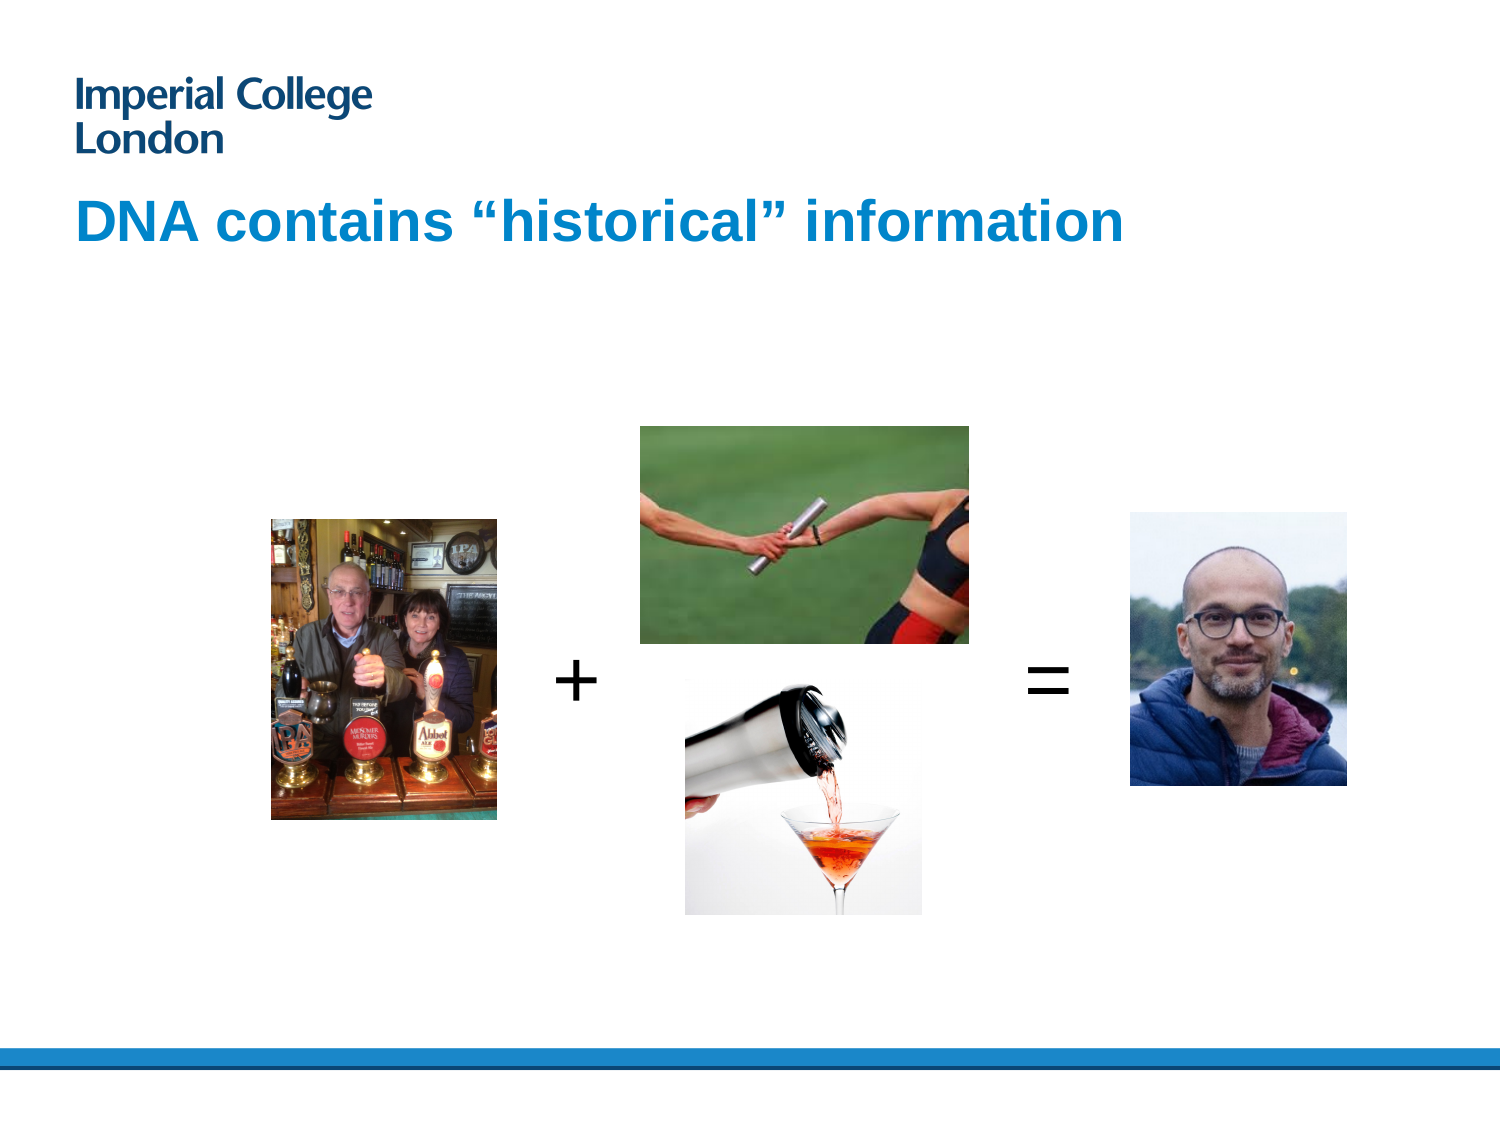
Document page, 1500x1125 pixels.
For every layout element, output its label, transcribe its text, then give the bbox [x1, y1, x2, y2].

text_box = [1009, 625, 1089, 735]
picture [0, 0, 1500, 1125]
text_box + [537, 625, 616, 735]
title DNA contains “historical” information [75, 172, 1426, 256]
